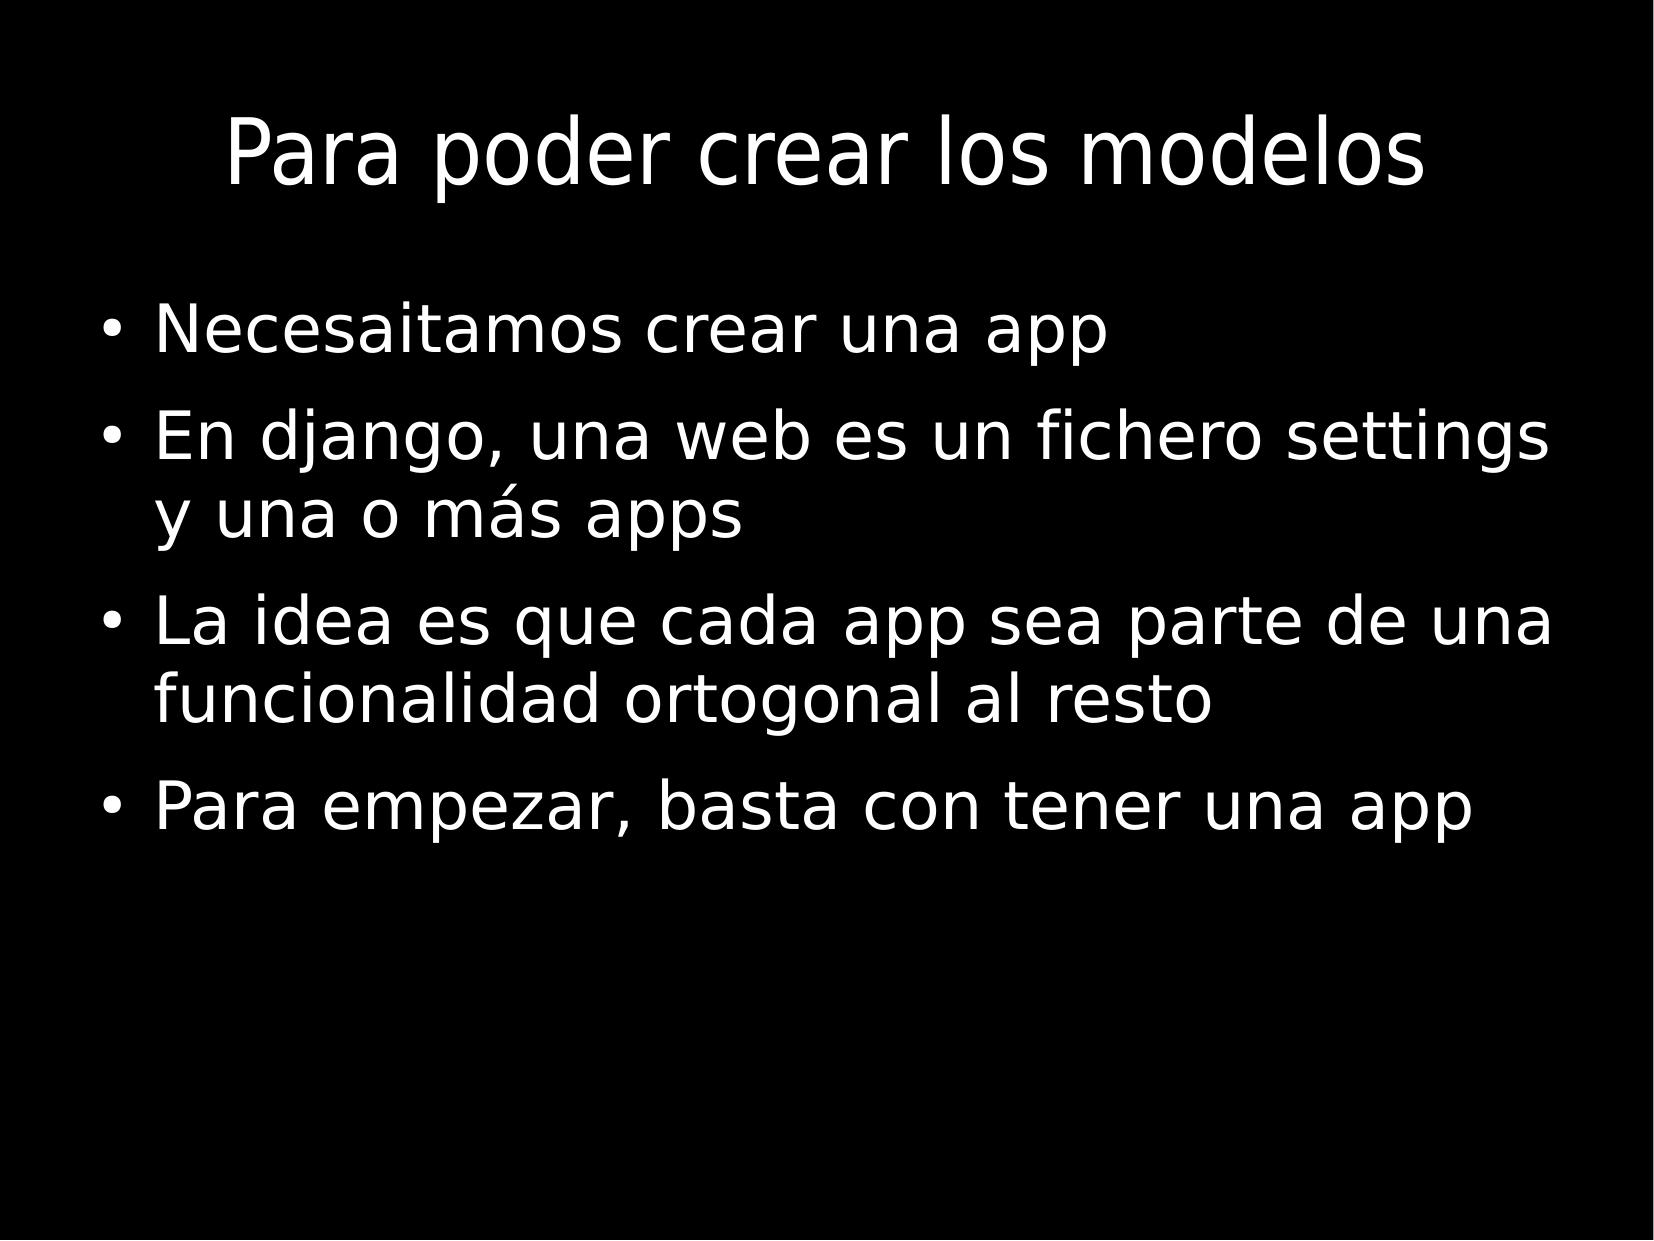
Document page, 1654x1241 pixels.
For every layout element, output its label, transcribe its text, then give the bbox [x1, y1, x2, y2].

list Necesaitamos crear una app En django, una web es un fichero settings y una o más apps La idea es que cada app sea parte de una funcionalidad ortogonal al resto Para empezar, basta con tener una app [82, 290, 1571, 1010]
title Para poder crear los modelos [82, 49, 1571, 257]
